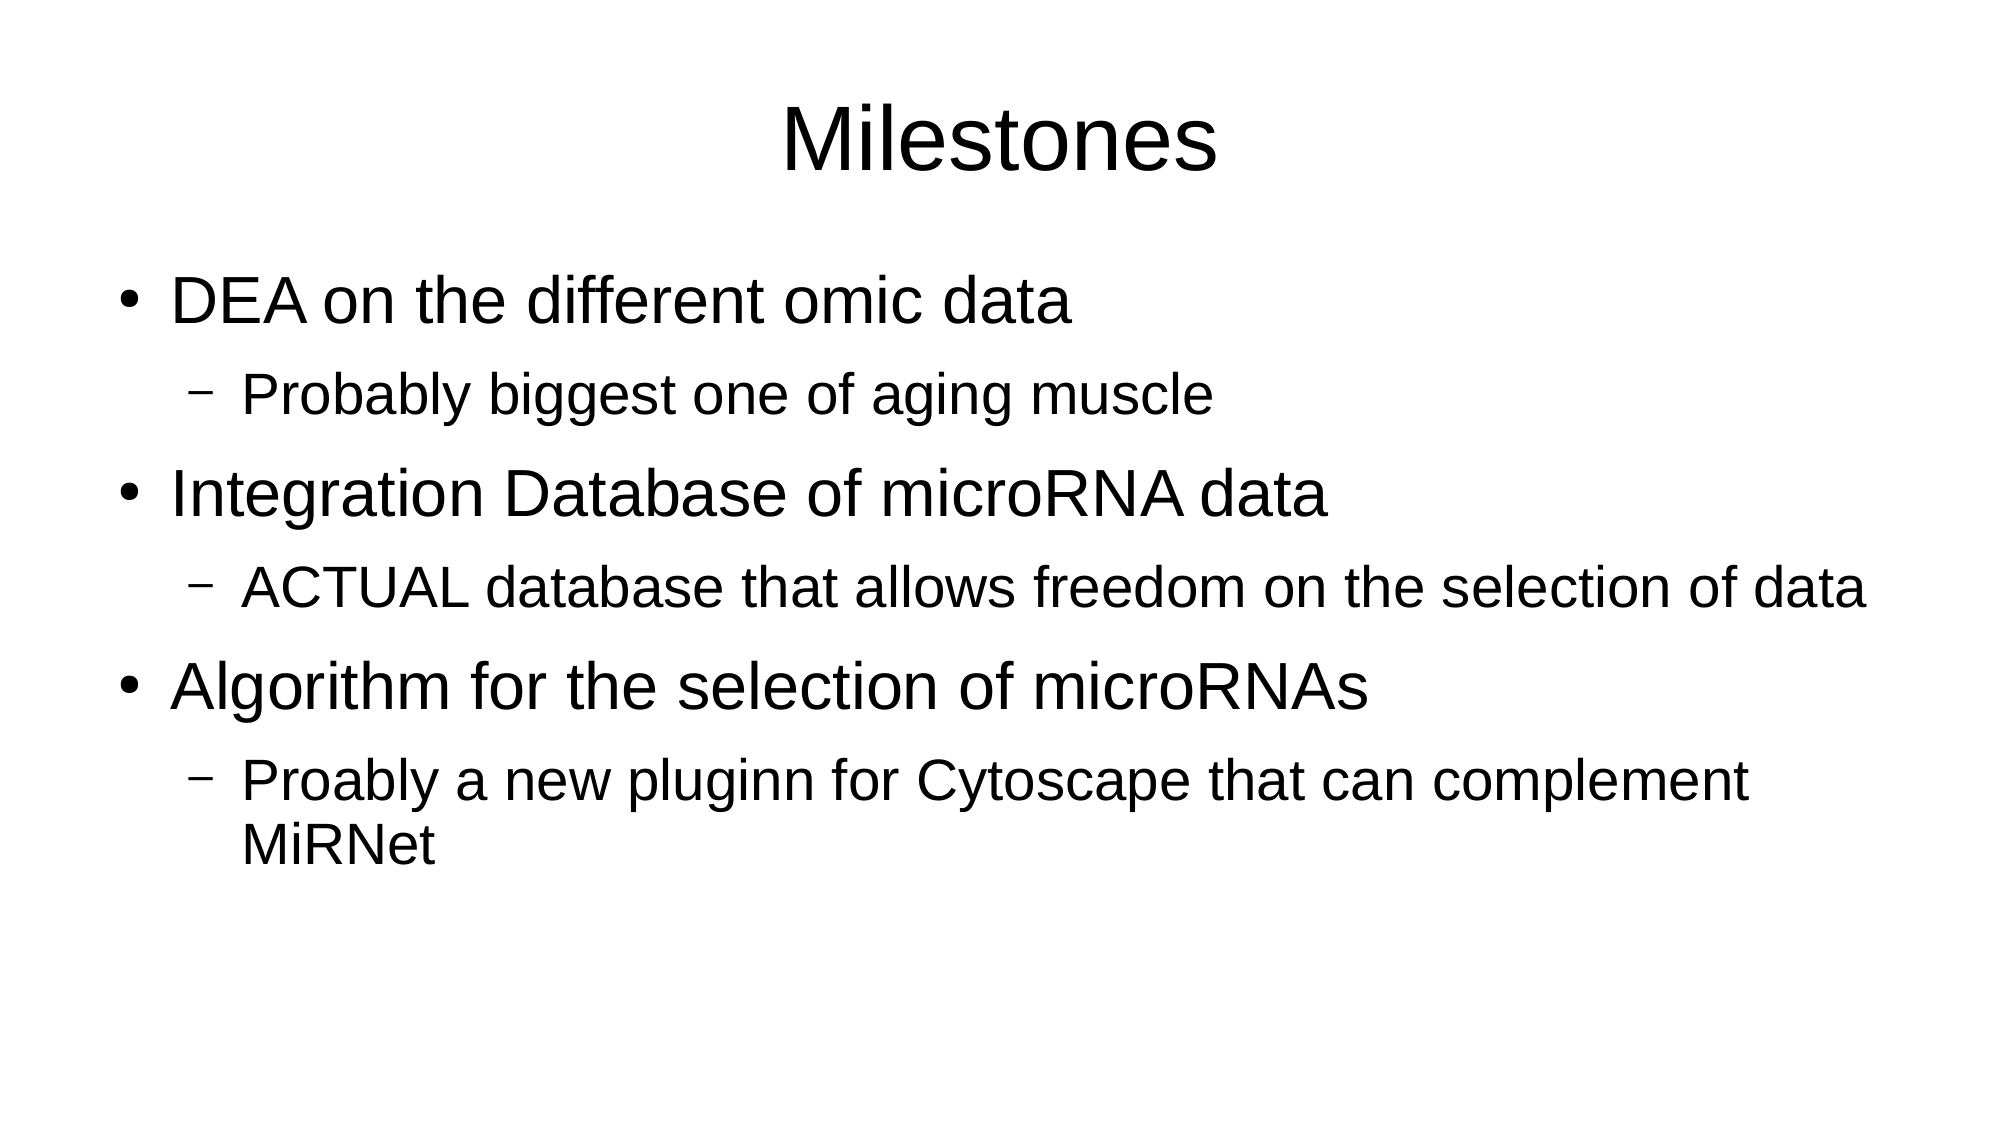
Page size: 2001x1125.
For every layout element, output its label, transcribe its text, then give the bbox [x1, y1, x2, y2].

title Milestones [99, 44, 1901, 233]
list DEA on the different omic data Probably biggest one of aging muscle Integration Database of microRNA data ACTUAL database that allows freedom on the selection of data Algorithm for the selection of microRNAs Proably a new pluginn for Cytoscape that can complement MiRNet [99, 263, 1901, 916]
